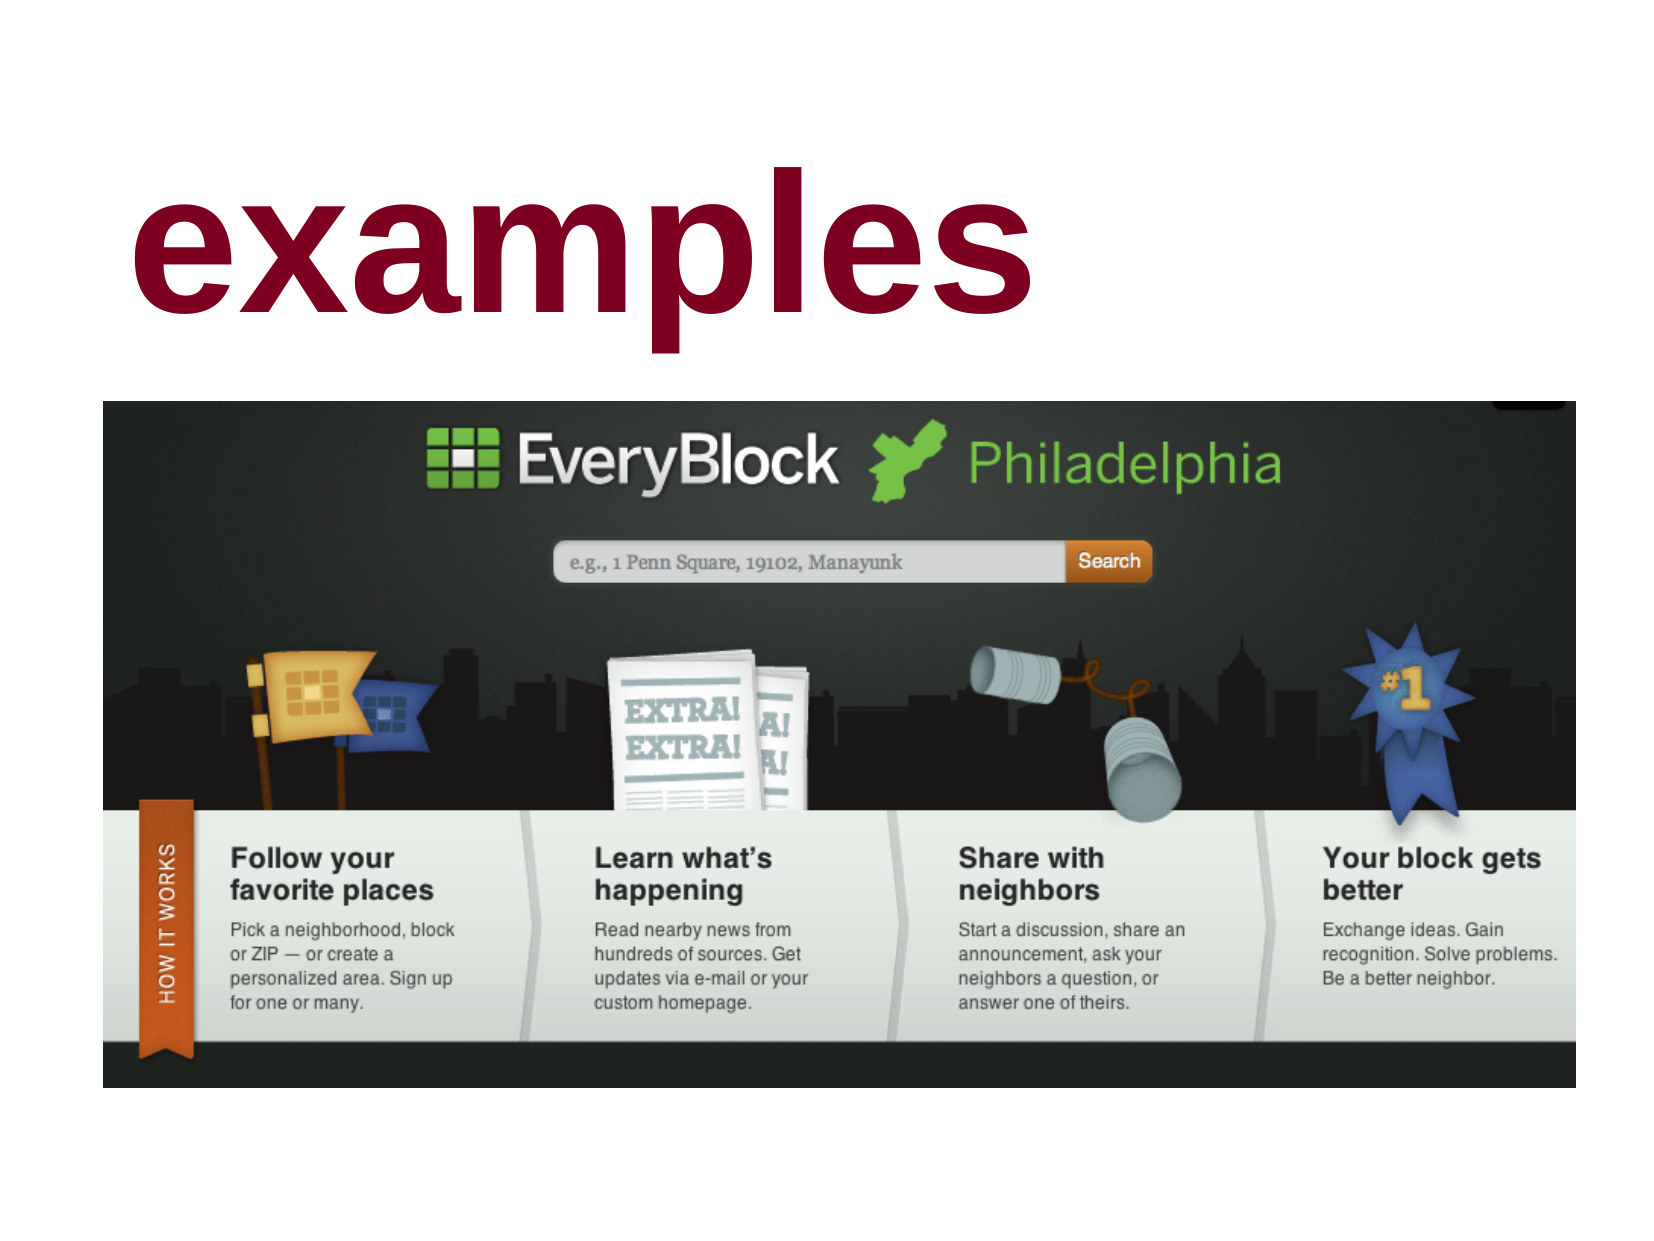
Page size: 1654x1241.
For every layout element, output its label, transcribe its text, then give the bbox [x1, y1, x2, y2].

text_box examples [112, 112, 1575, 338]
text_box examples [679, 223, 723, 295]
picture [103, 401, 1576, 1088]
